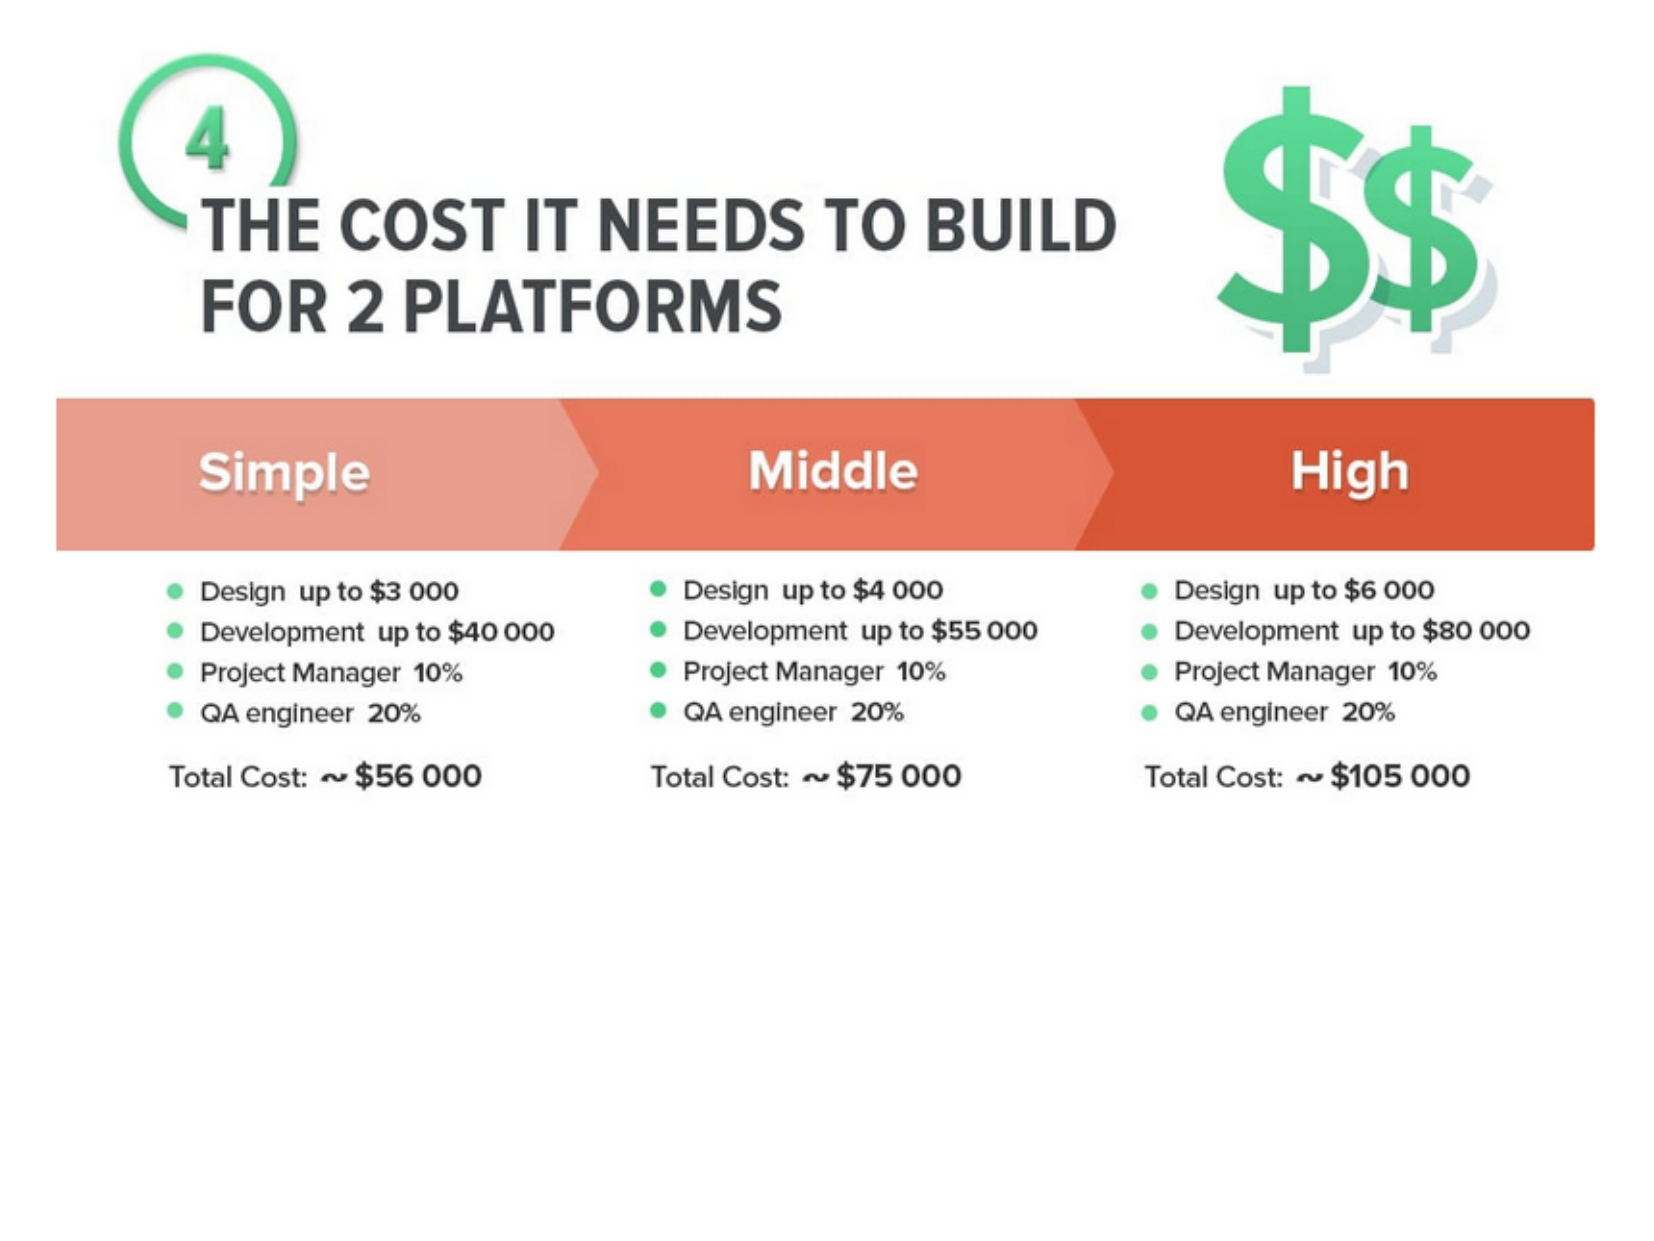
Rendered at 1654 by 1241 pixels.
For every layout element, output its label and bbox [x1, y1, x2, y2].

picture [49, 47, 1601, 805]
